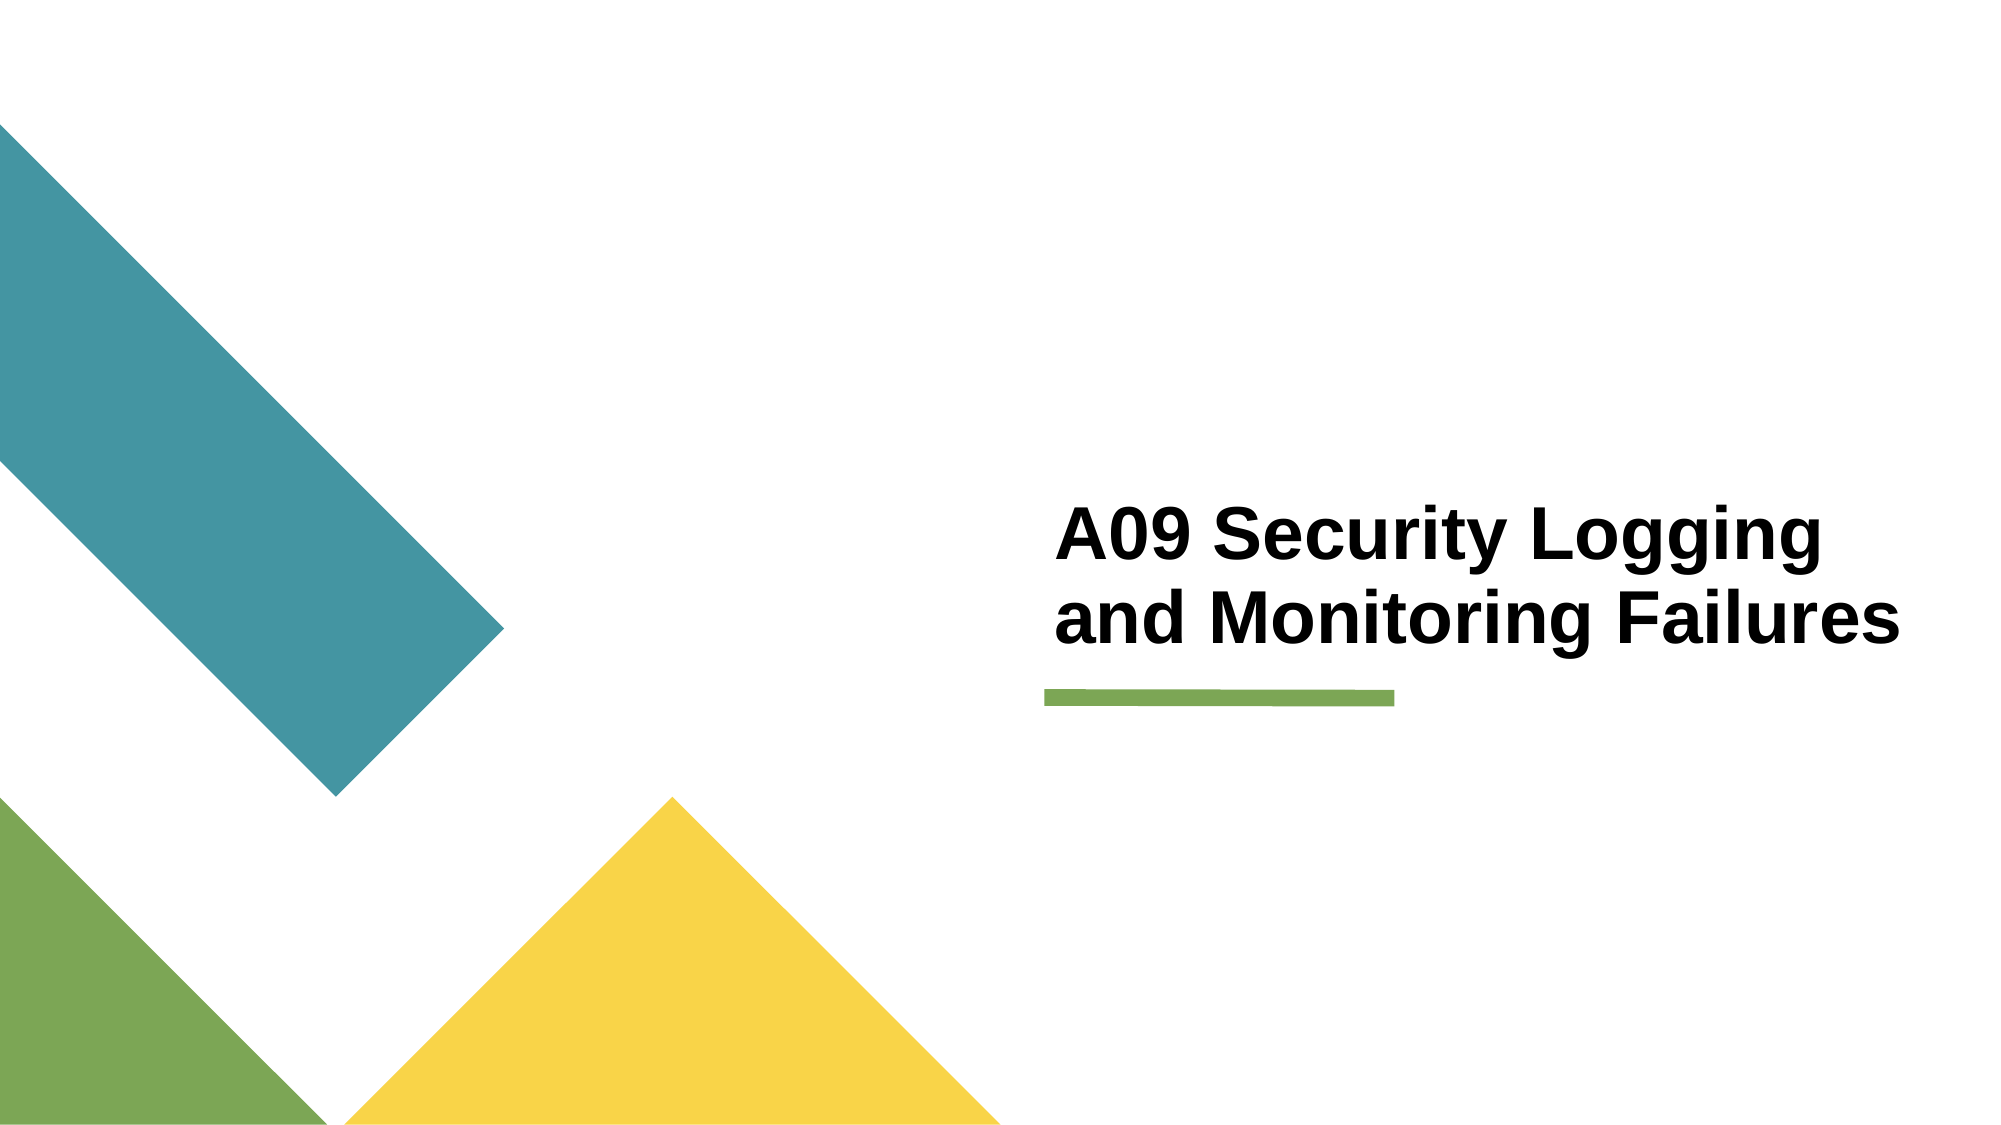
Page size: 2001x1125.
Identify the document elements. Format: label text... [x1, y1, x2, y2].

text_box A09 Security Logging and Monitoring Failures [1039, 484, 1940, 752]
